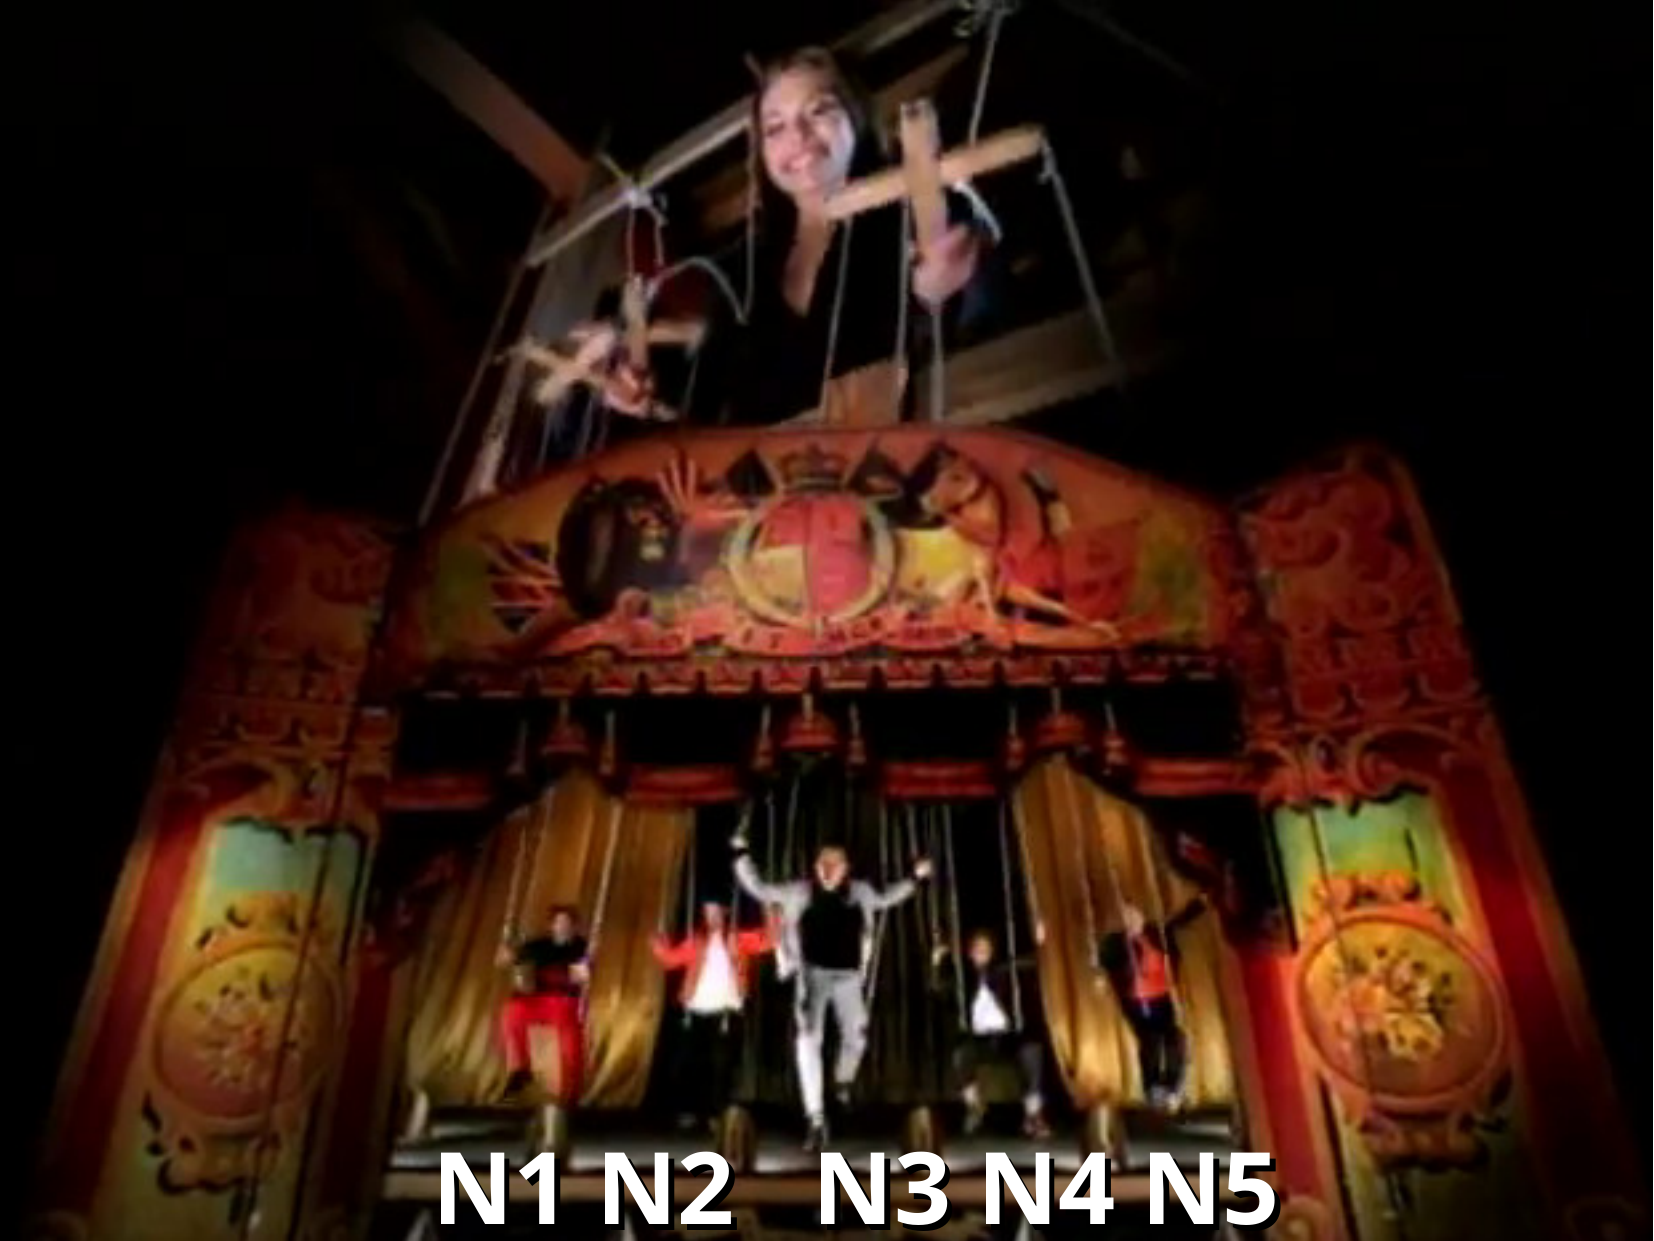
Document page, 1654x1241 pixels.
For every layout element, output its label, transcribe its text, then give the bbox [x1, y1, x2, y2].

text_box N1 N2 N3 N4 N5 [417, 1110, 1375, 1238]
picture [0, 0, 1653, 1241]
